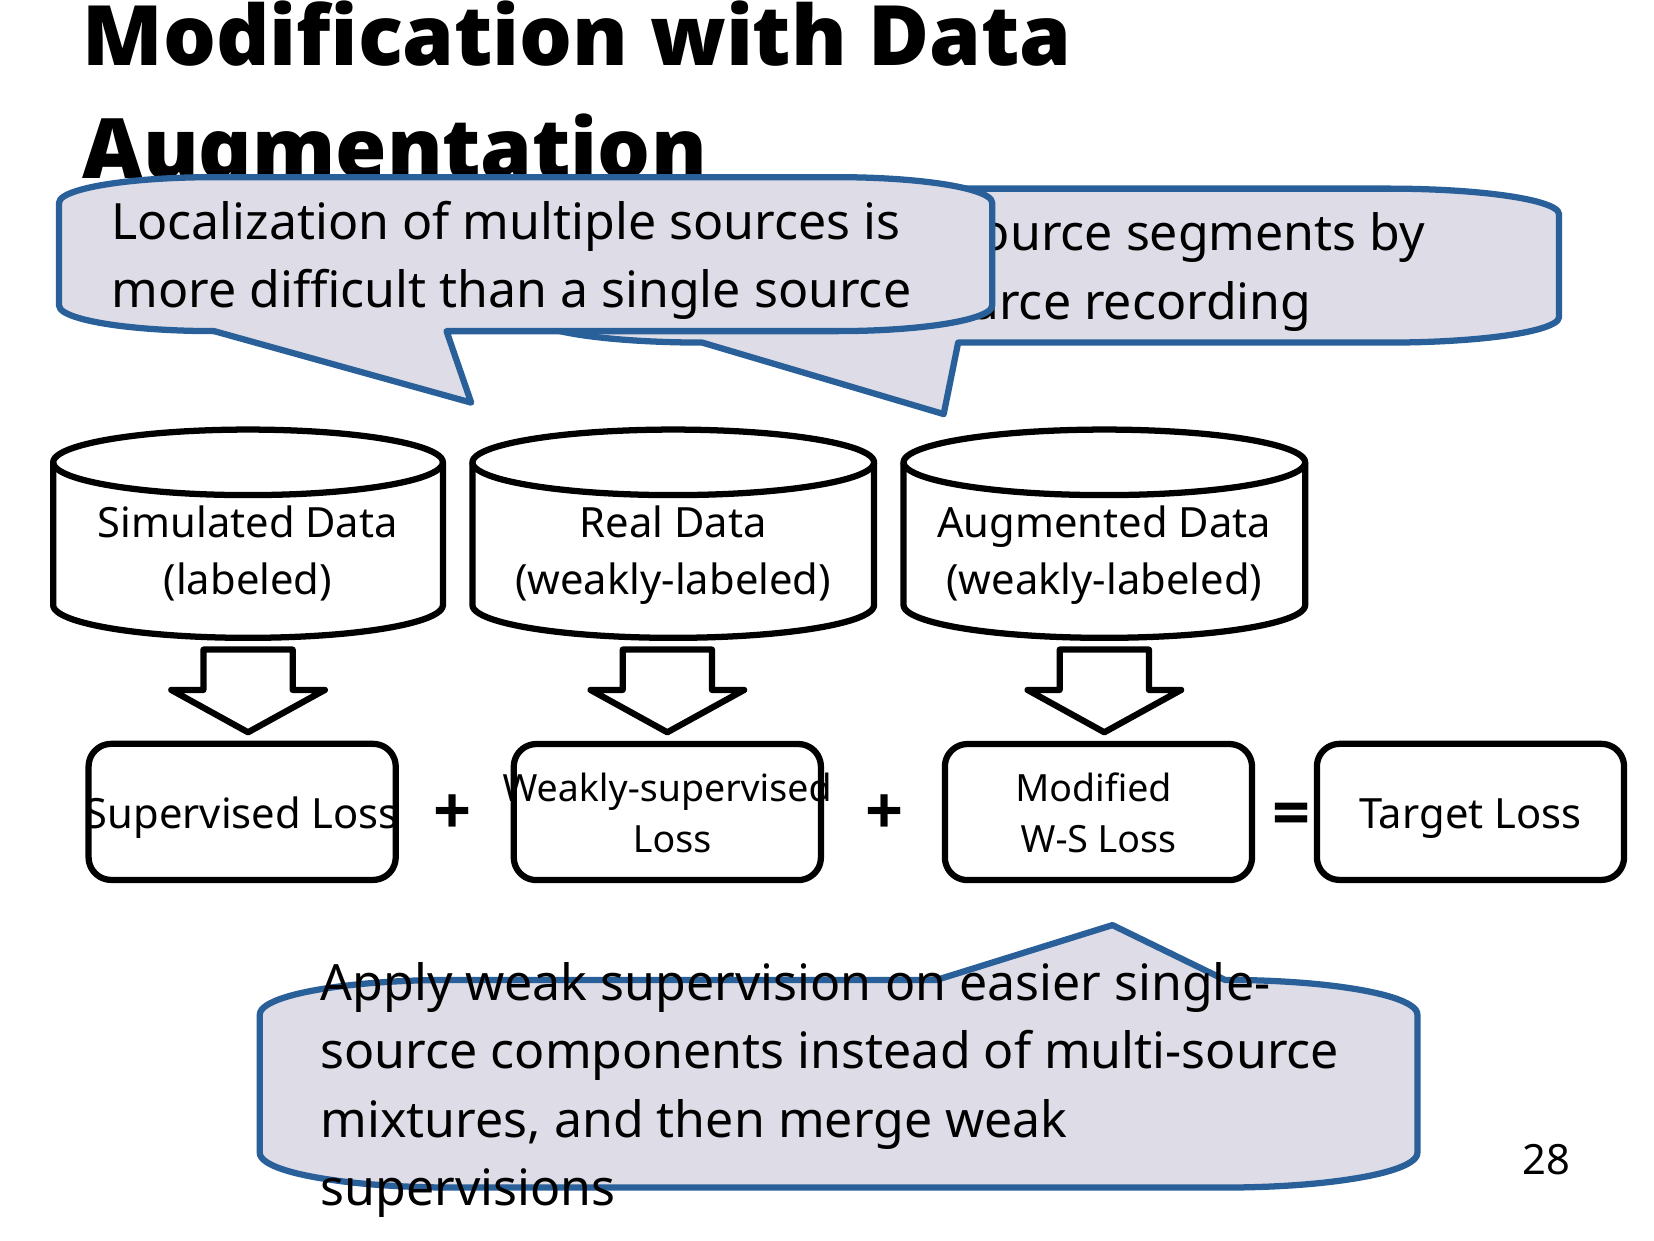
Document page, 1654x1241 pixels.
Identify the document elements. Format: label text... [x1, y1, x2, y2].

text_box Real Data (weakly-labeled) [472, 429, 875, 638]
text_box = [1257, 757, 1317, 857]
text_box Simulated Data (labeled) [53, 429, 443, 638]
text_box + [850, 755, 910, 855]
text_box Apply weak supervision on easier single-source components instead of multi-source mixtures, and then merge weak supervisions [259, 925, 1418, 1188]
text_box Generate multi-source segments by mixing single source recording [563, 188, 1560, 415]
text_box + [419, 755, 479, 855]
text_box Weakly-supervised Loss [513, 744, 821, 881]
text_box Target Loss [1316, 743, 1625, 880]
text_box Augmented Data (weakly-labeled) [903, 429, 1306, 638]
text_box [1027, 649, 1182, 733]
text_box Localization of multiple sources is more difficult than a single source [59, 177, 993, 403]
text_box Supervised Loss [88, 743, 396, 880]
text_box [590, 649, 745, 733]
title Modification with Data Augmentation [82, 37, 1571, 143]
text_box [171, 649, 325, 733]
text_box Modified W-S Loss [944, 744, 1253, 881]
